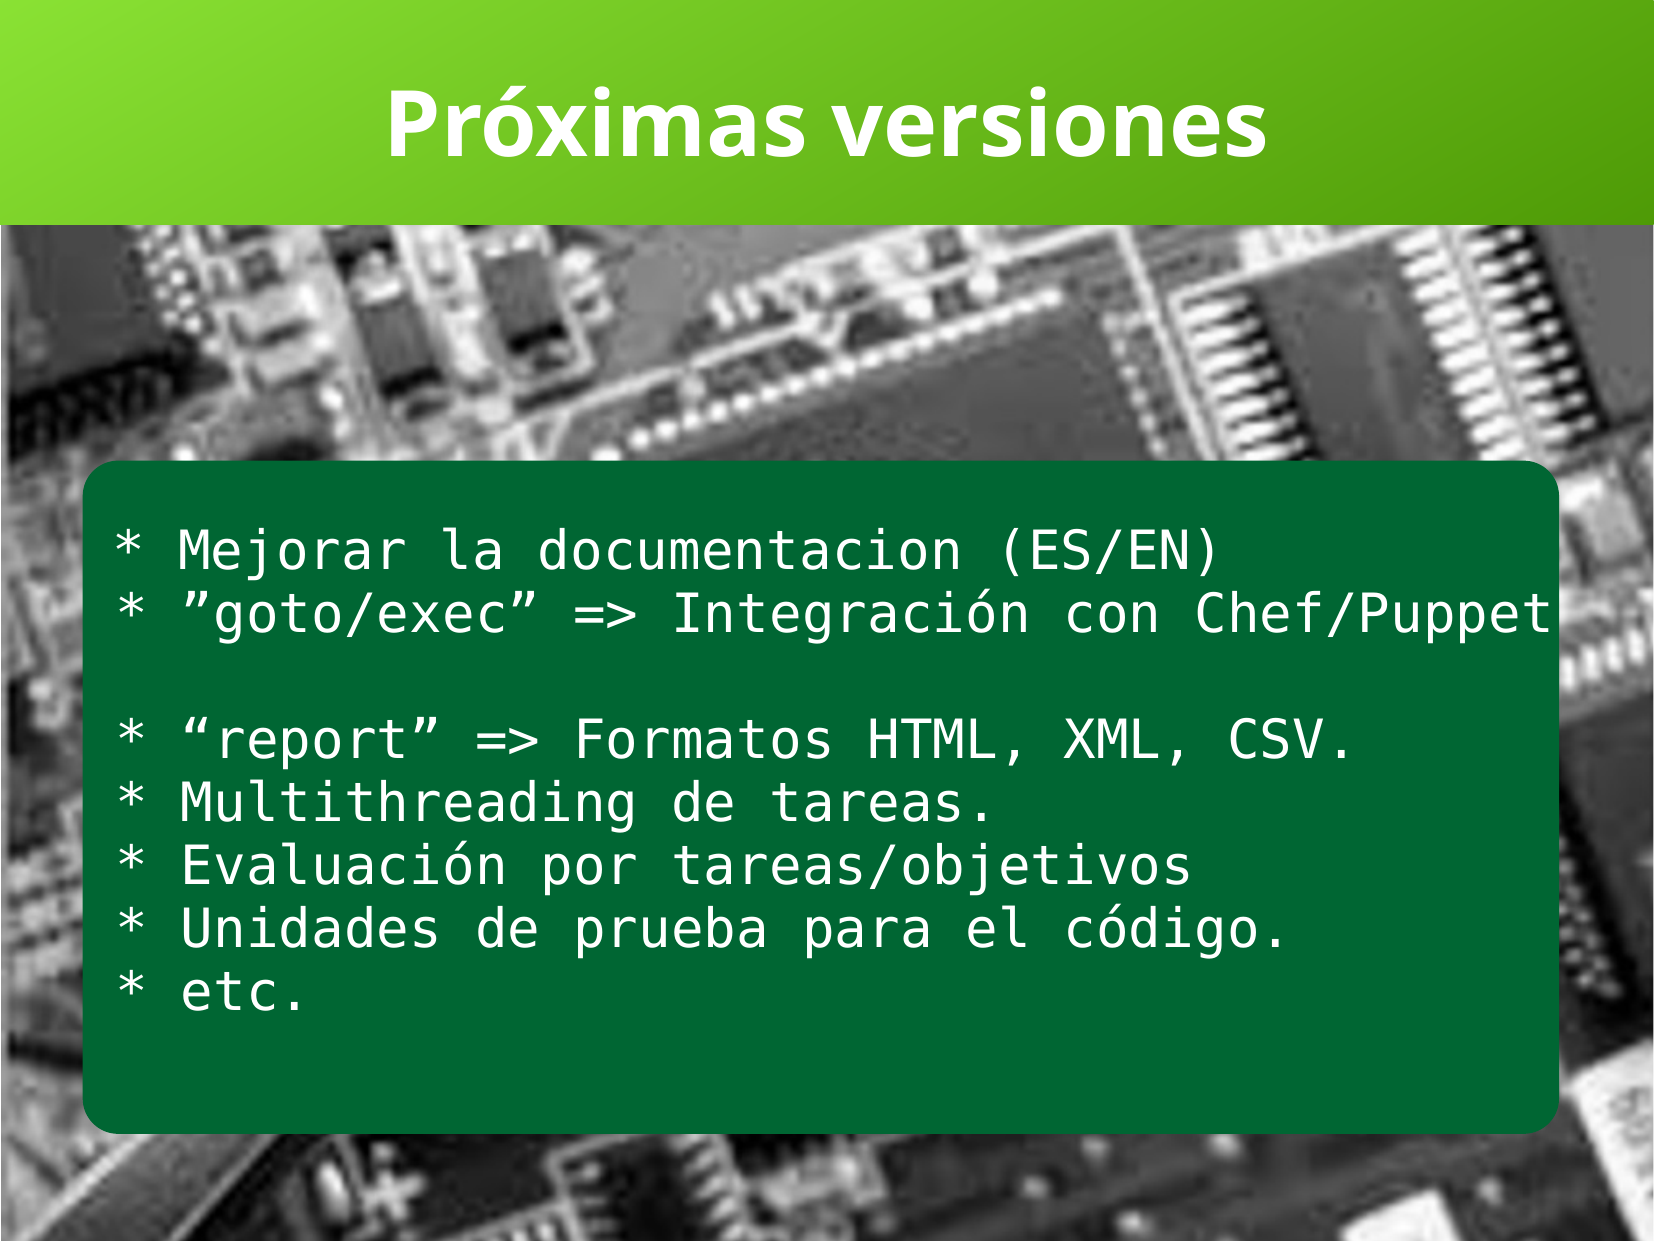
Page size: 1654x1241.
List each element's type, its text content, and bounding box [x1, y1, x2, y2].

title * Mejorar la documentacion (ES/EN) * ”goto/exec” => Integración con Chef/Puppet * “report” => Formatos HTML, XML, CSV. * Multithreading de tareas. * Evaluación por tareas/objetivos * Unidades de prueba para el código. * etc. [82, 460, 1560, 1134]
picture [1, 225, 1654, 1241]
title Próximas versiones [0, 0, 1654, 225]
